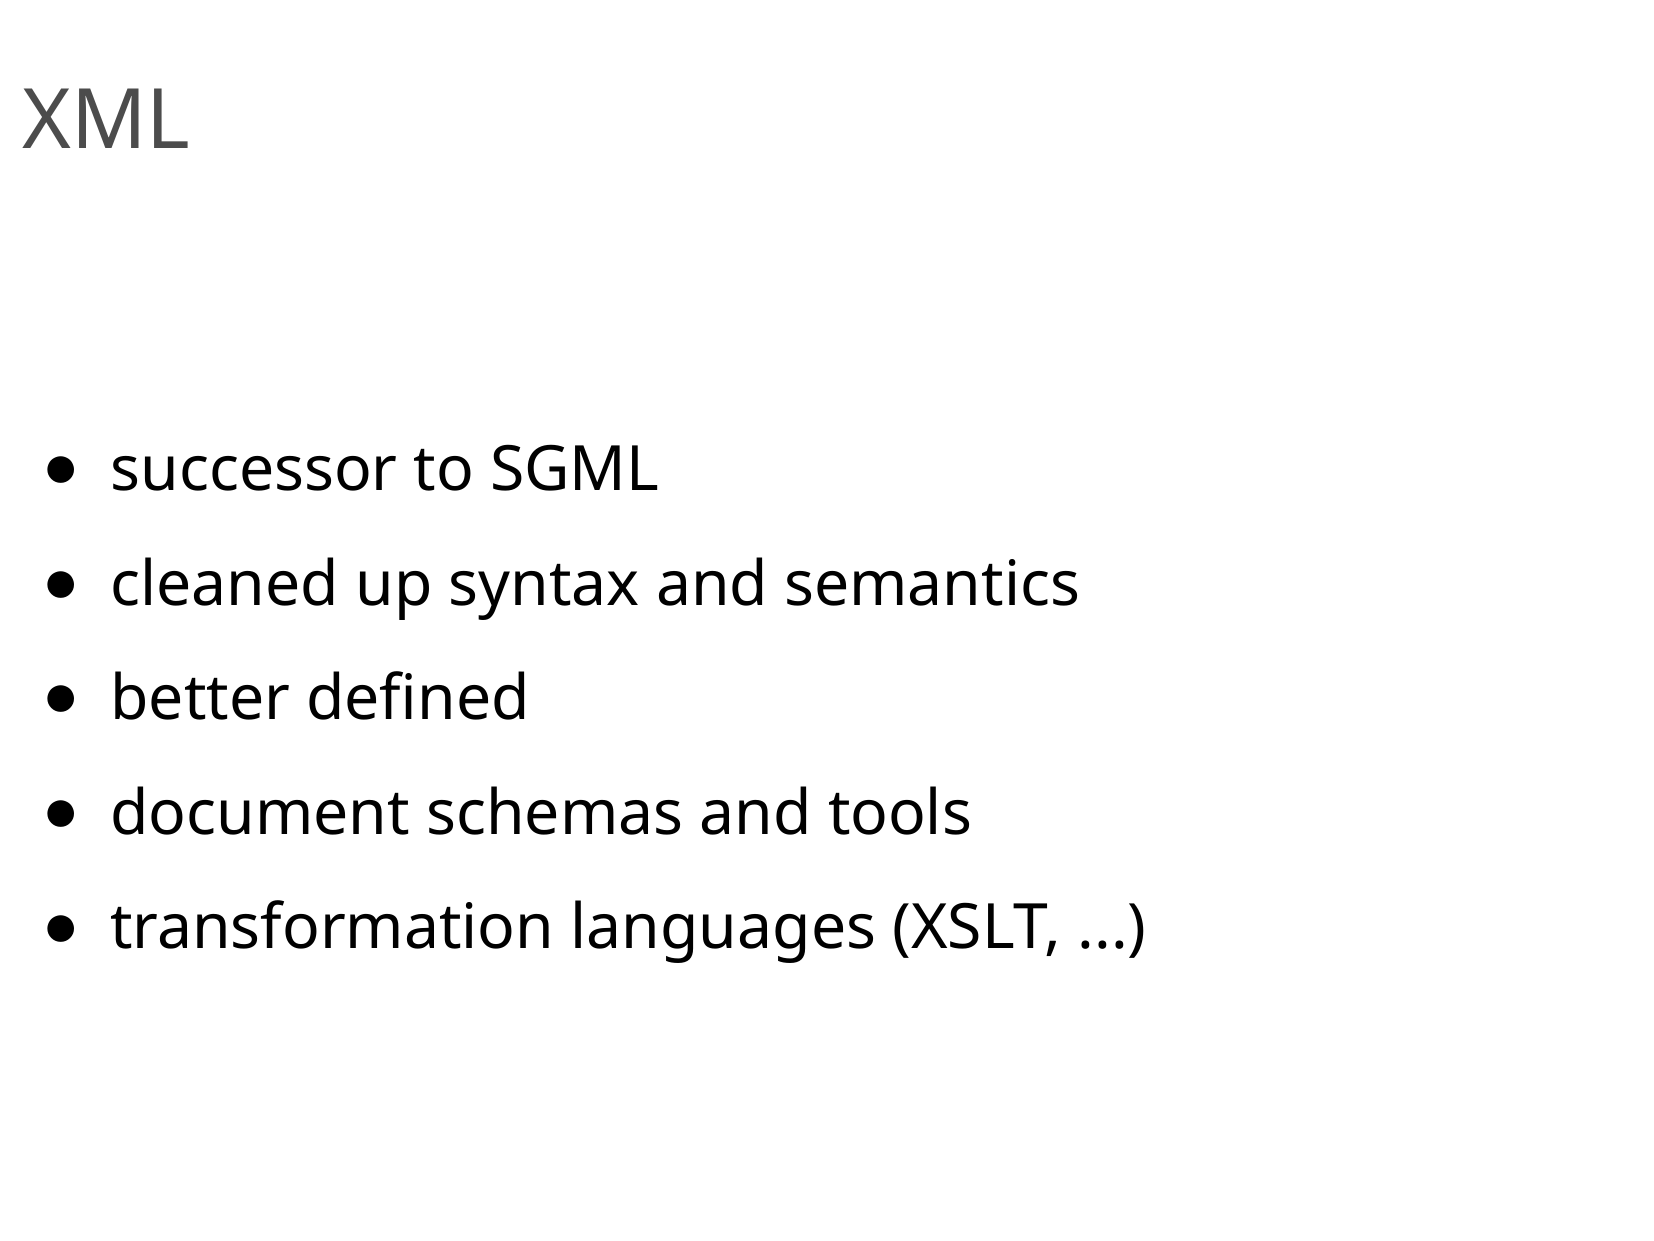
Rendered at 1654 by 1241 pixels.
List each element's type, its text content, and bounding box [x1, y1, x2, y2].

title XML [22, 26, 1654, 205]
list successor to SGML cleaned up syntax and semantics better defined document schemas and tools transformation languages (XSLT, ...) [25, 233, 1654, 1158]
